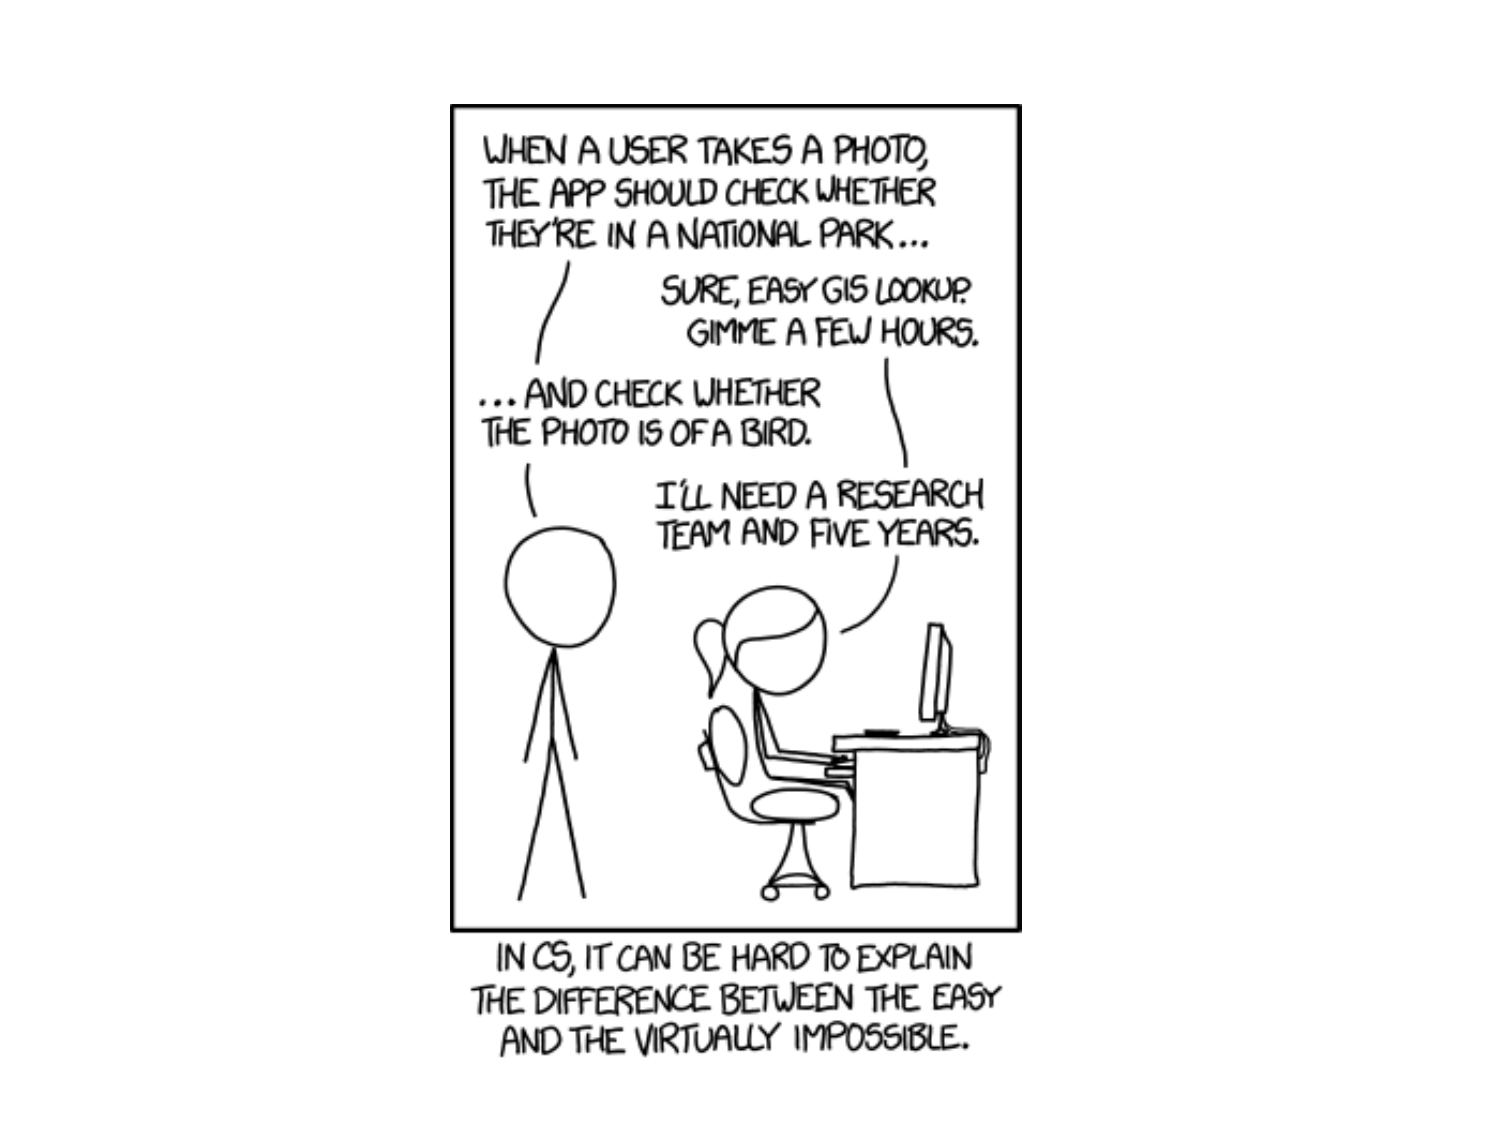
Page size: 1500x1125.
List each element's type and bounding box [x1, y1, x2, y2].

picture [450, 104, 1022, 1065]
